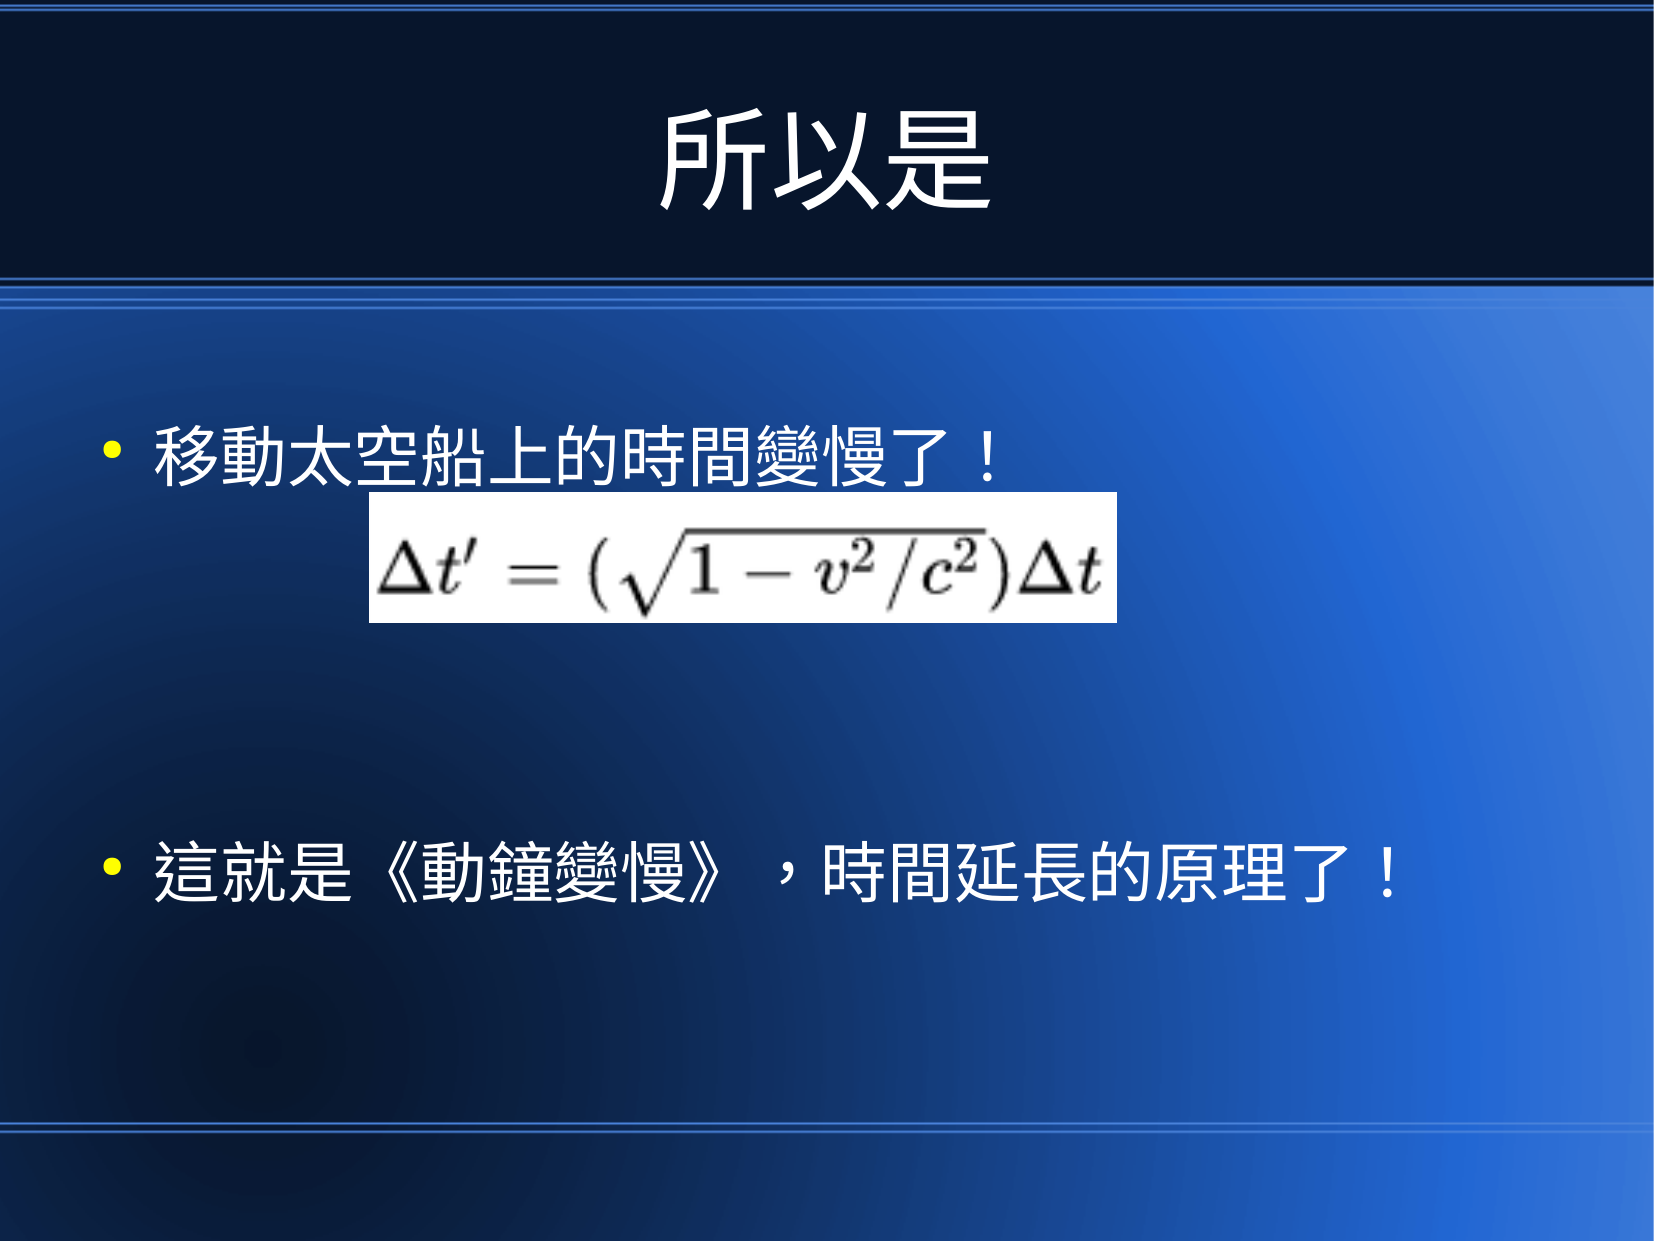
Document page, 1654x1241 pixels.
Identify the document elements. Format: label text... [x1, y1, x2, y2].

picture [0, 0, 1654, 1241]
picture [369, 492, 1117, 623]
list 移動太空船上的時間變慢了！ 這就是《動鐘變慢》，時間延長的原理了！ [82, 355, 1571, 1241]
title 所以是 [82, 49, 1571, 257]
